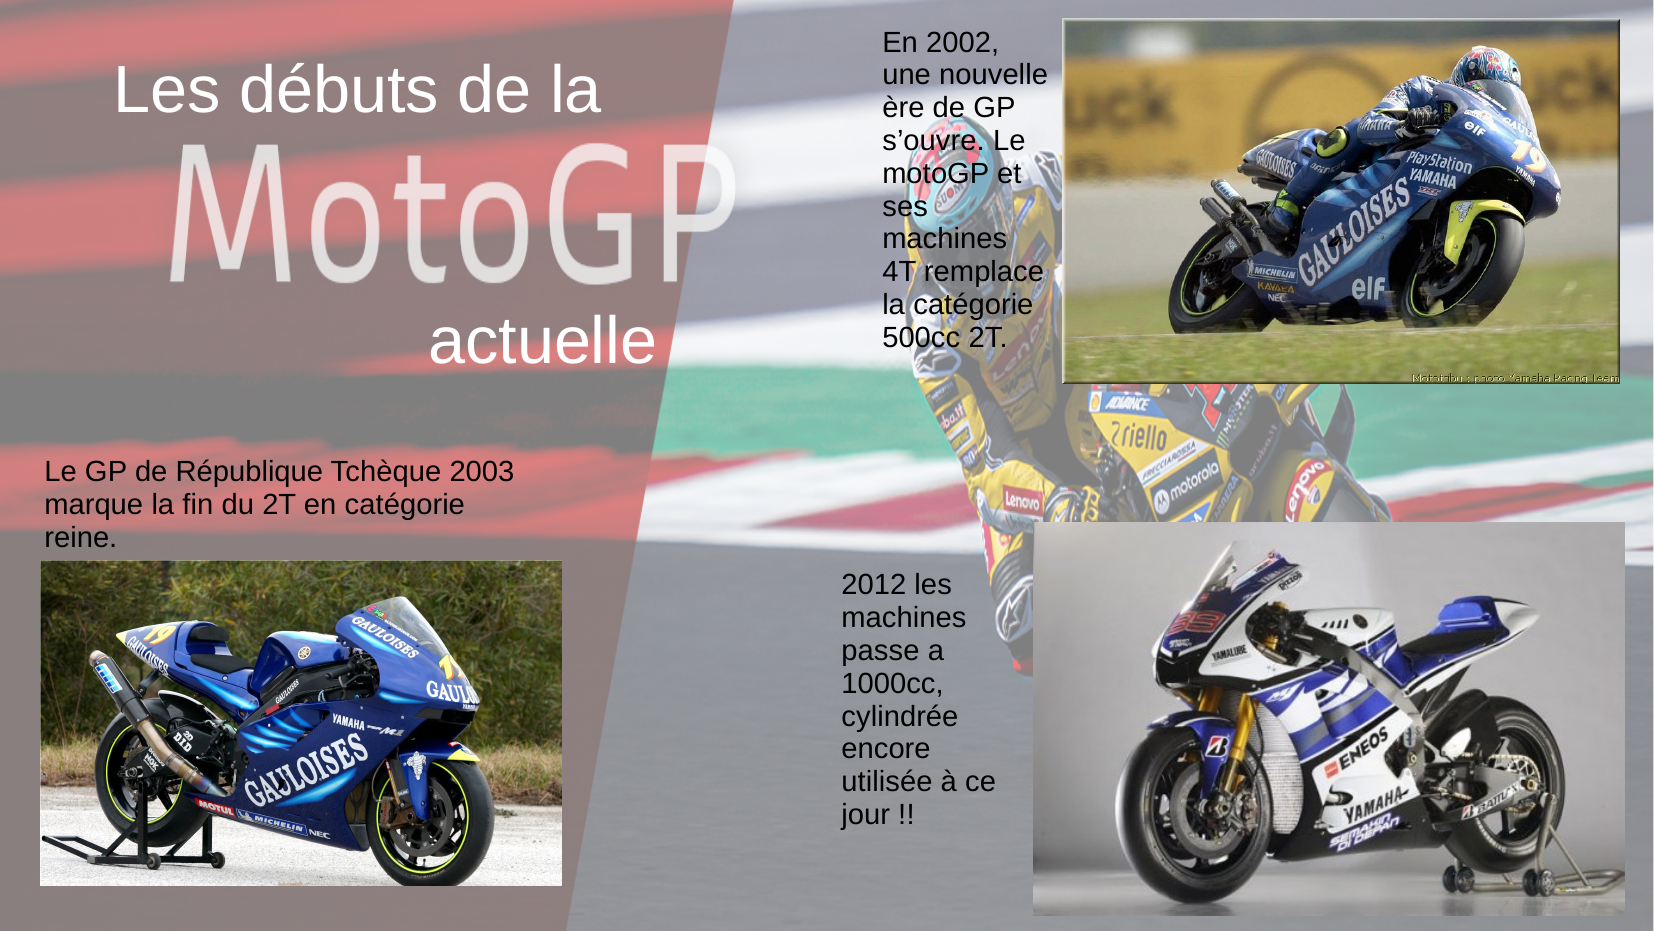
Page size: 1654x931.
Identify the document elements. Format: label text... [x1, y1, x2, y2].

text_box actuelle [413, 295, 886, 412]
title Les débuts de la [0, 15, 761, 163]
text_box En 2002, une nouvelle ère de GP s’ouvre. Le motoGP et ses machines 4T remplace la catégorie 500cc 2T. [867, 18, 1063, 394]
text_box Le GP de République Tchèque 2003 marque la fin du 2T en catégorie reine. [29, 447, 532, 562]
text_box 2012 les machines passe a 1000cc, cylindrée encore utilisée à ce jour !! [826, 561, 1033, 839]
picture [0, 0, 1654, 931]
